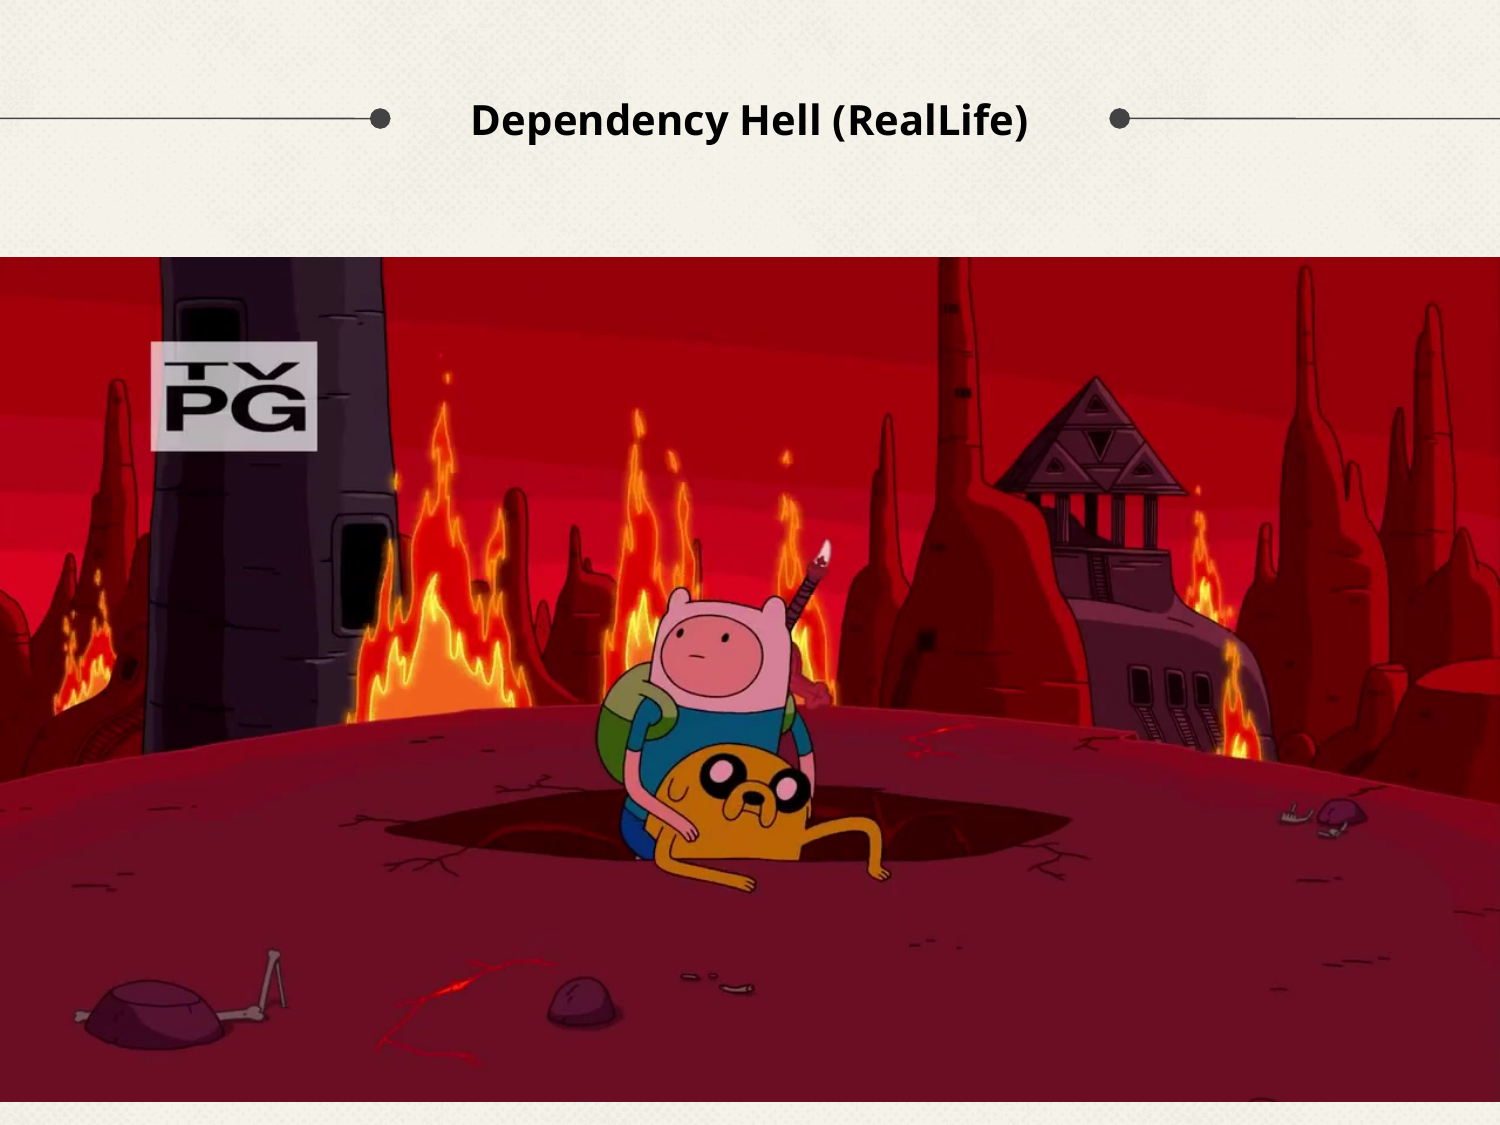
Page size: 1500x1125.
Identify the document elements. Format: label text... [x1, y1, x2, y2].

picture [0, 0, 1500, 1125]
title Dependency Hell (RealLife) [430, 24, 1070, 213]
